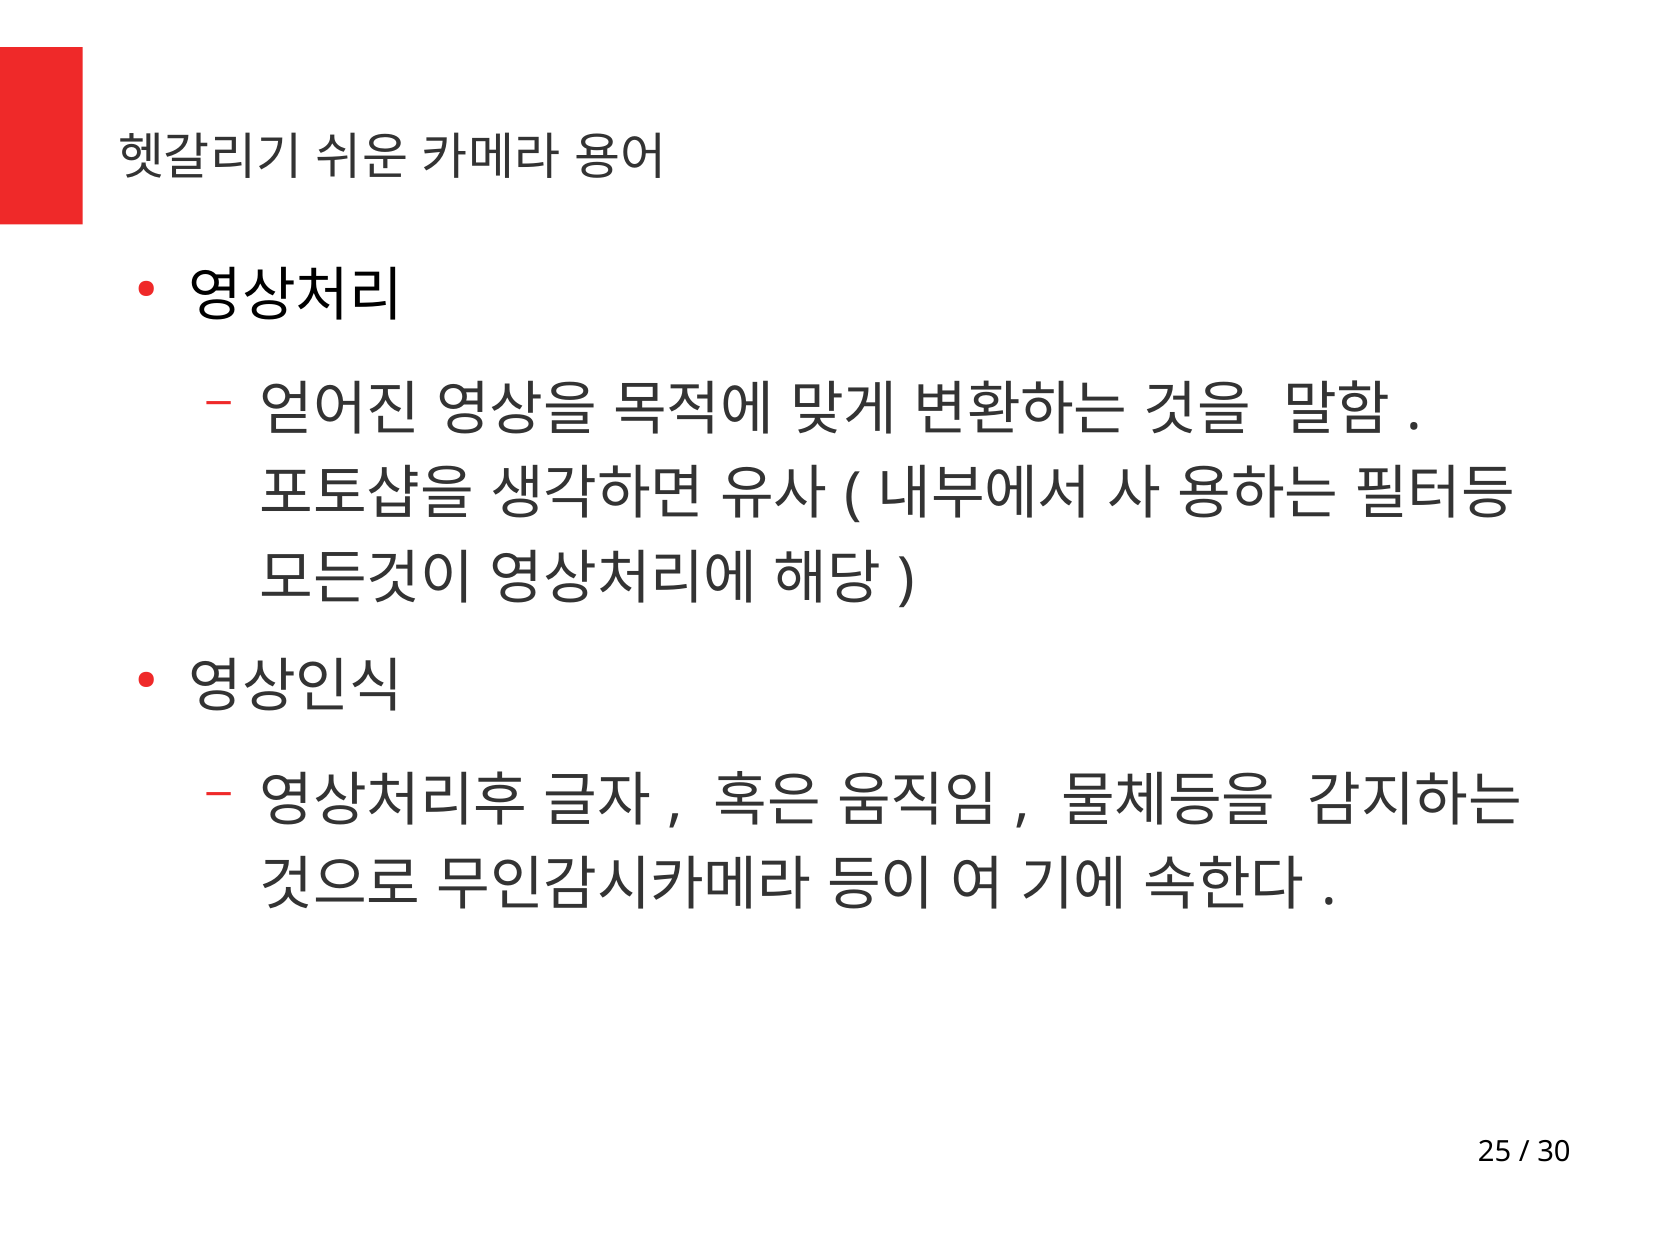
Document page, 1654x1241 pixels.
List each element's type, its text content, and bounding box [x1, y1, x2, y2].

title 헷갈리기 쉬운 카메라 용어 [118, 49, 1571, 257]
list 영상처리 얻어진 영상을 목적에 맞게 변환하는 것을 말함. 포토샵을 생각하면 유사(내부에서 사 용하는 필터등 모든것이 영상처리에 해당) 영상인식 영상처리후 글자, 혹은 움직임, 물체등을 감지하는 것으로 무인감시카메라 등이 여 기에 속한다. [118, 248, 1595, 1182]
